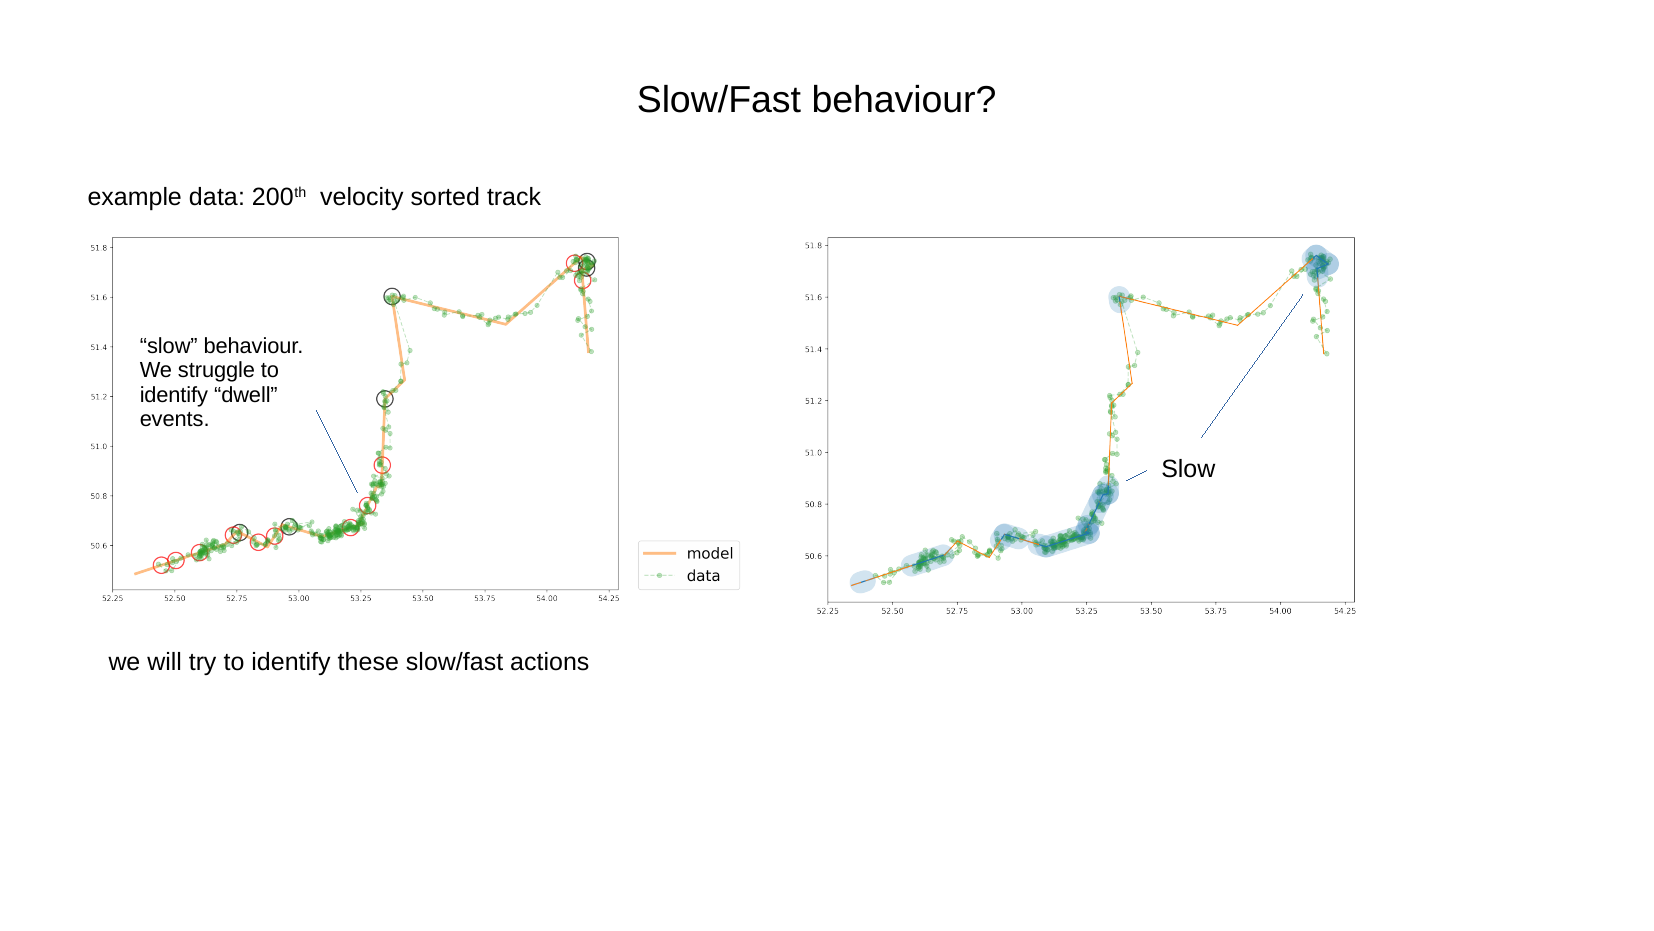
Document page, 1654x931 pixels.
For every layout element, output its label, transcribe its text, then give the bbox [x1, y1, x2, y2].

text_box example data: 200th velocity sorted track [72, 175, 932, 233]
picture [799, 232, 1362, 621]
text_box we will try to identify these slow/fast actions [93, 640, 643, 684]
title Slow/Fast behaviour? [72, 21, 1561, 178]
text_box “slow” behaviour. We struggle to identify “dwell” events. [125, 326, 352, 439]
picture [85, 233, 745, 608]
text_box Slow [1146, 447, 1260, 491]
